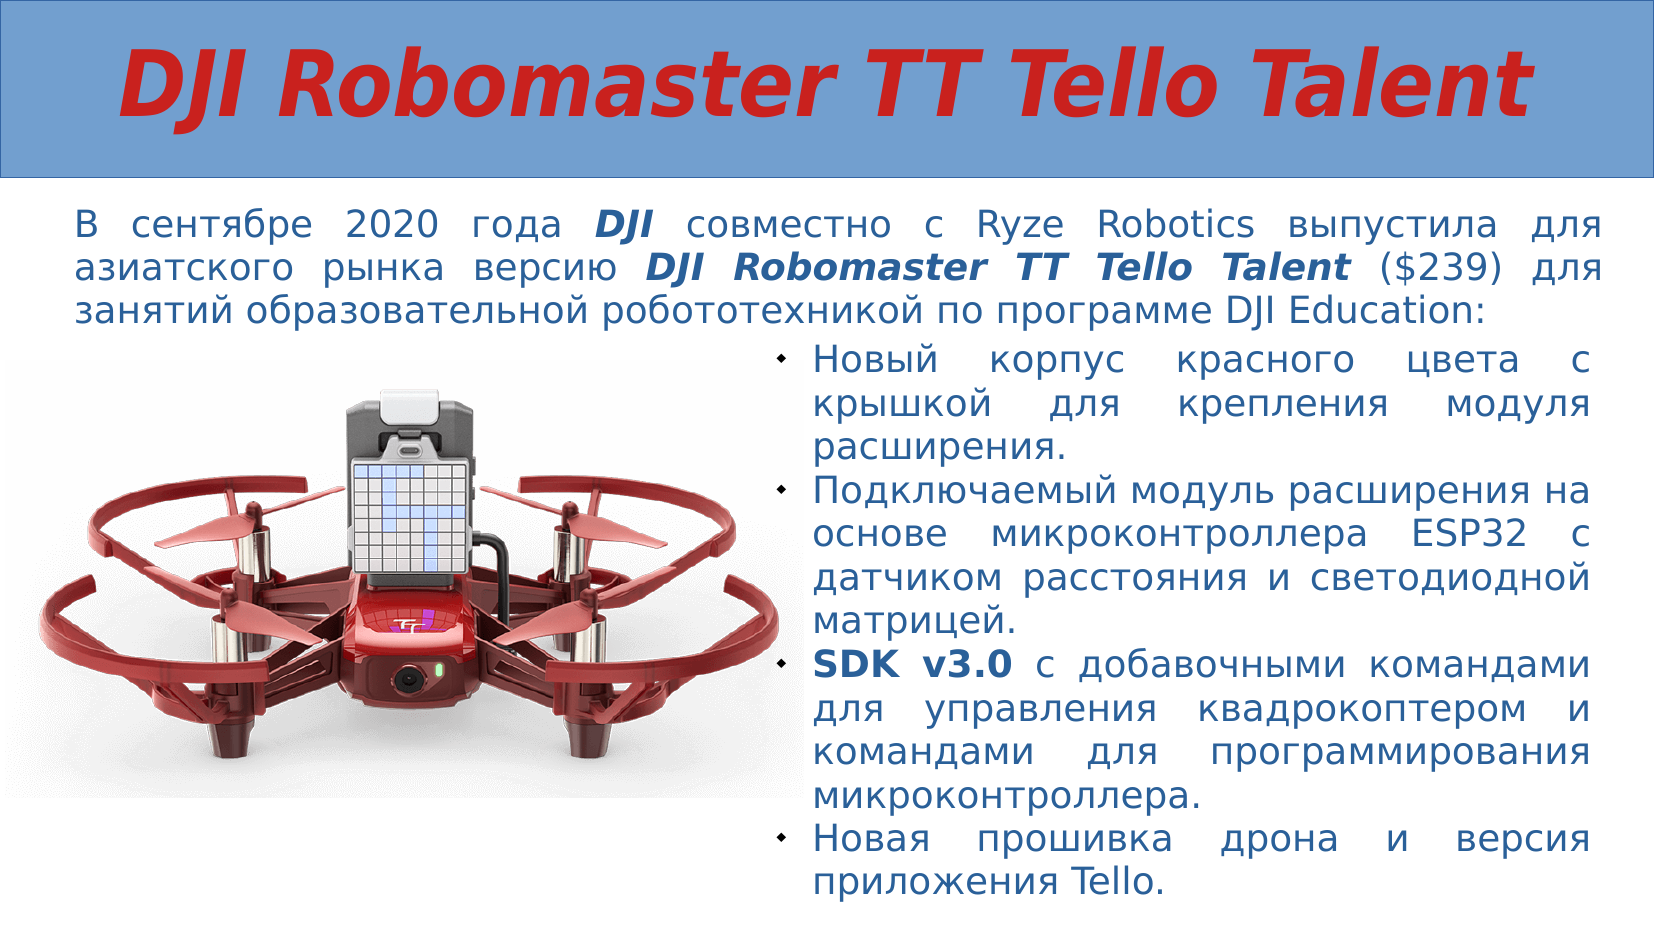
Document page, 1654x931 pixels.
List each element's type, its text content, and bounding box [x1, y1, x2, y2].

picture [5, 360, 804, 798]
text_box [0, 0, 1654, 178]
text_box В сентябре 2020 года DJI совместно с Ryze Robotics выпустила для азиатского рынка версию DJI Robomaster TT Tello Talent ($239) для занятий образовательной робототехникой по программе DJI Education: [59, 194, 1619, 341]
text_box Новый корпус красного цвета с крышкой для крепления модуля расширения. Подключаемый модуль расширения на основе микроконтроллера ESP32 с датчиком расстояния и светодиодной матрицей. SDK v3.0 с добавочными командами для управления квадрокоптером и командами для программирования микроконтроллера. Новая прошивка дрона и версия приложения Tello. [761, 330, 1607, 912]
text_box DJI Robomaster TT Tello Talent [11, 23, 1642, 178]
